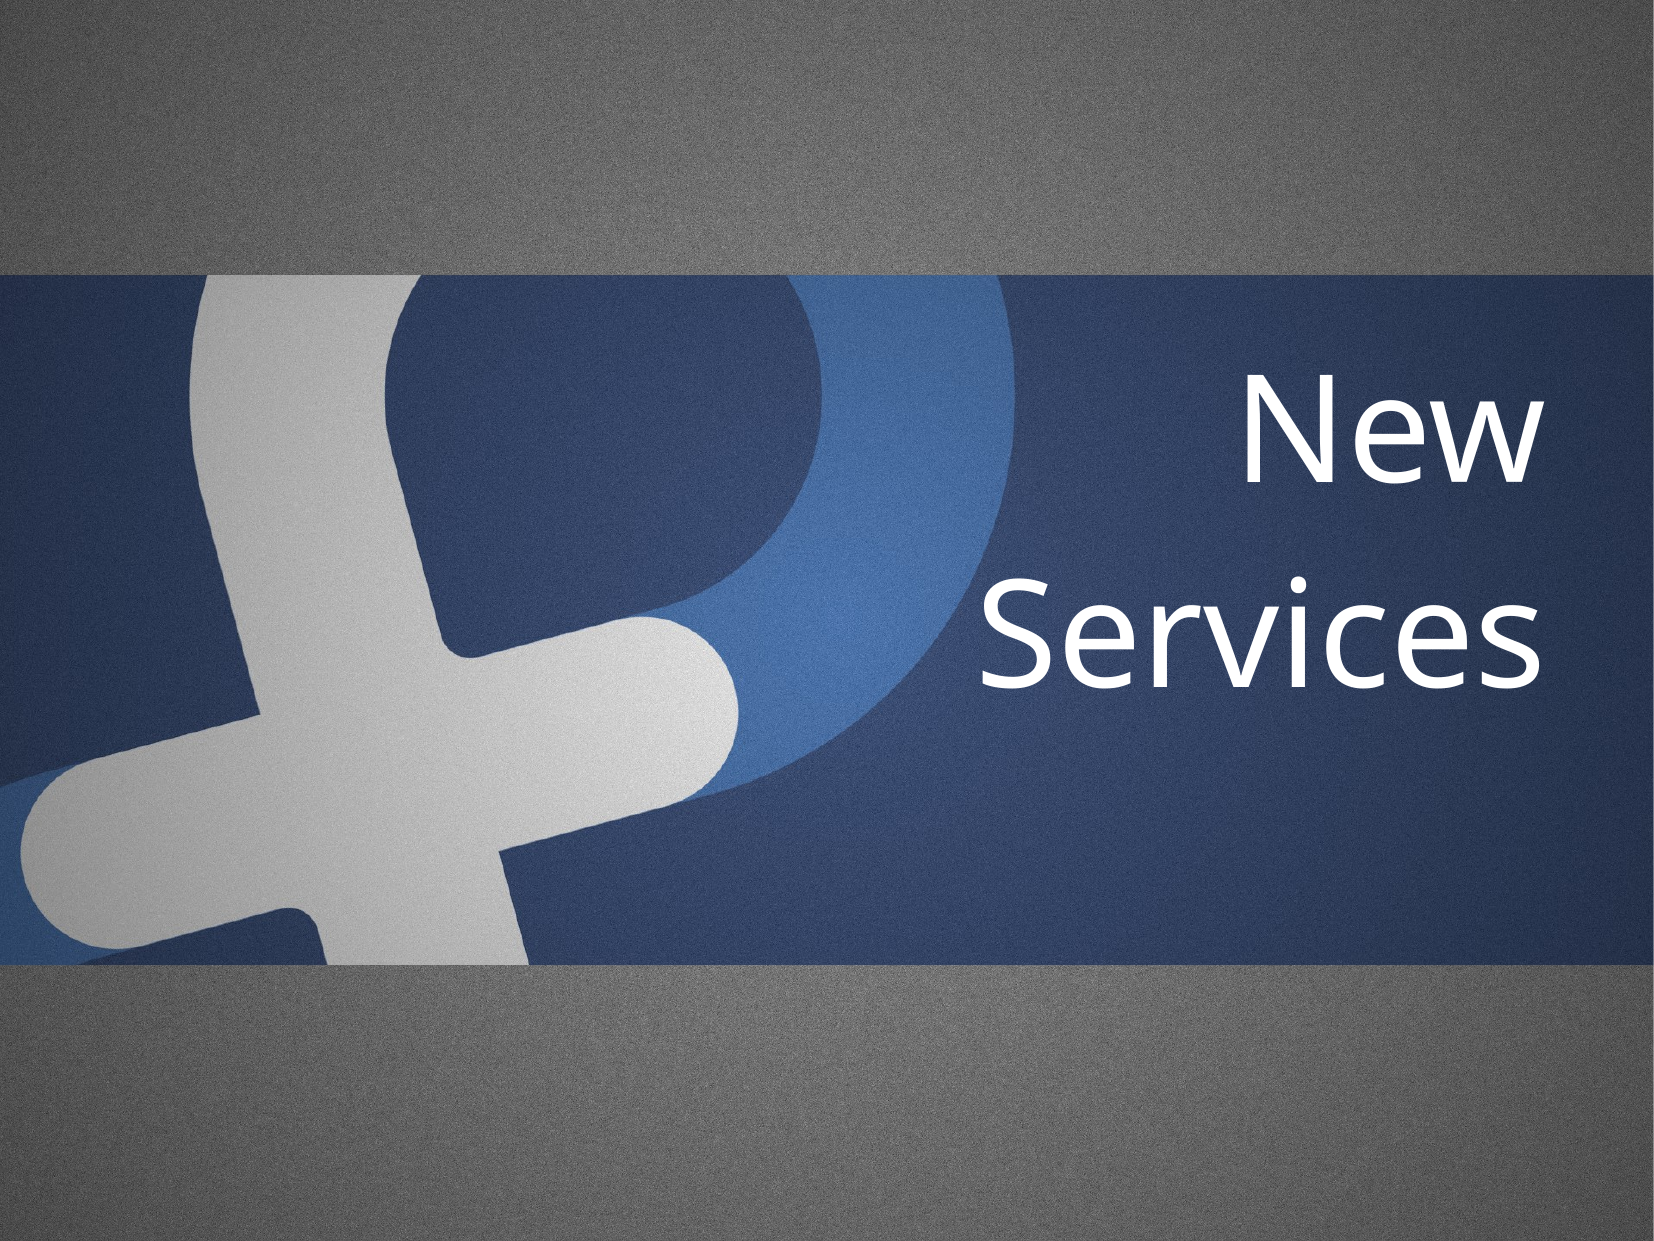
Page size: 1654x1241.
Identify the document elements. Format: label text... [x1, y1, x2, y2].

text_box New Services [447, 315, 1562, 654]
picture [0, 0, 1654, 1241]
